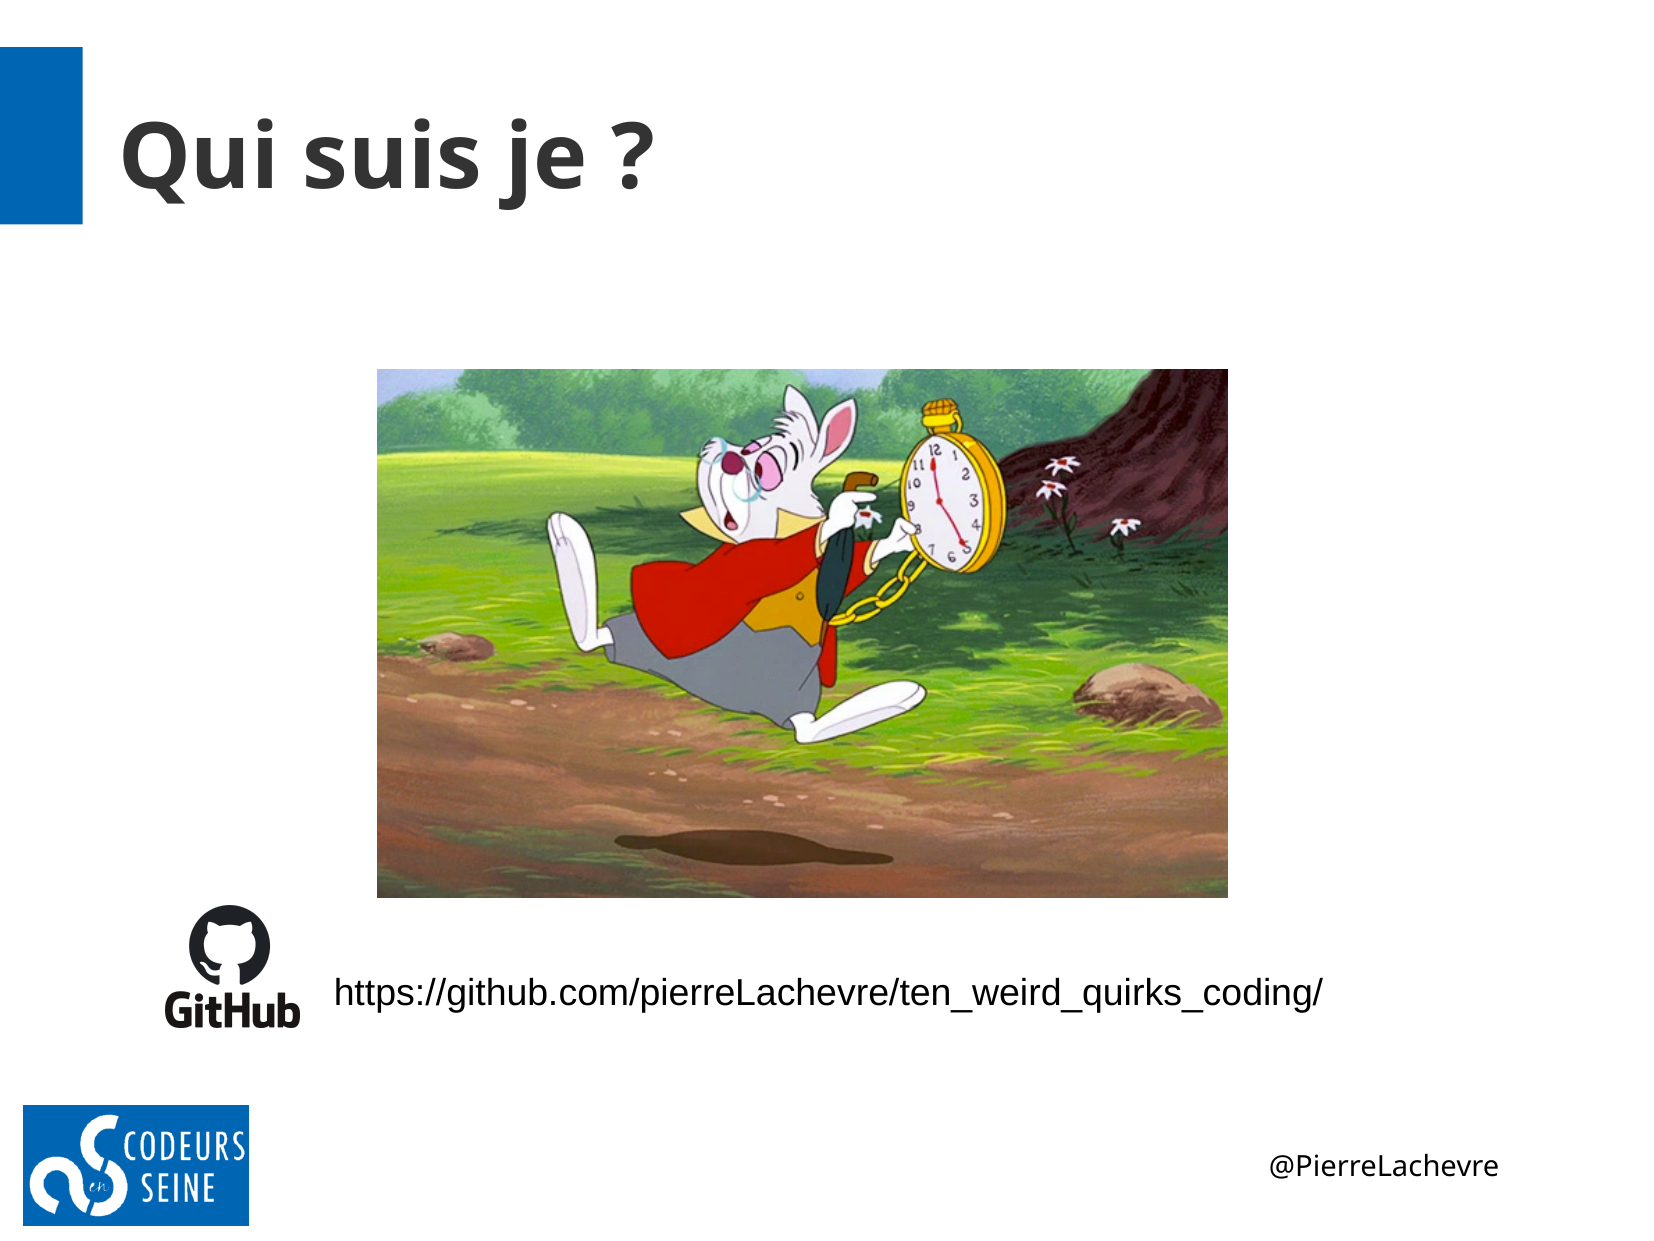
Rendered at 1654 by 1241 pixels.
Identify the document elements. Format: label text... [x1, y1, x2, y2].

title Qui suis je ? [118, 49, 1571, 257]
picture [23, 1105, 249, 1226]
text_box https://github.com/pierreLachevre/ten_weird_quirks_coding/ [318, 963, 1339, 1026]
picture [377, 369, 1228, 898]
picture [165, 905, 300, 1028]
